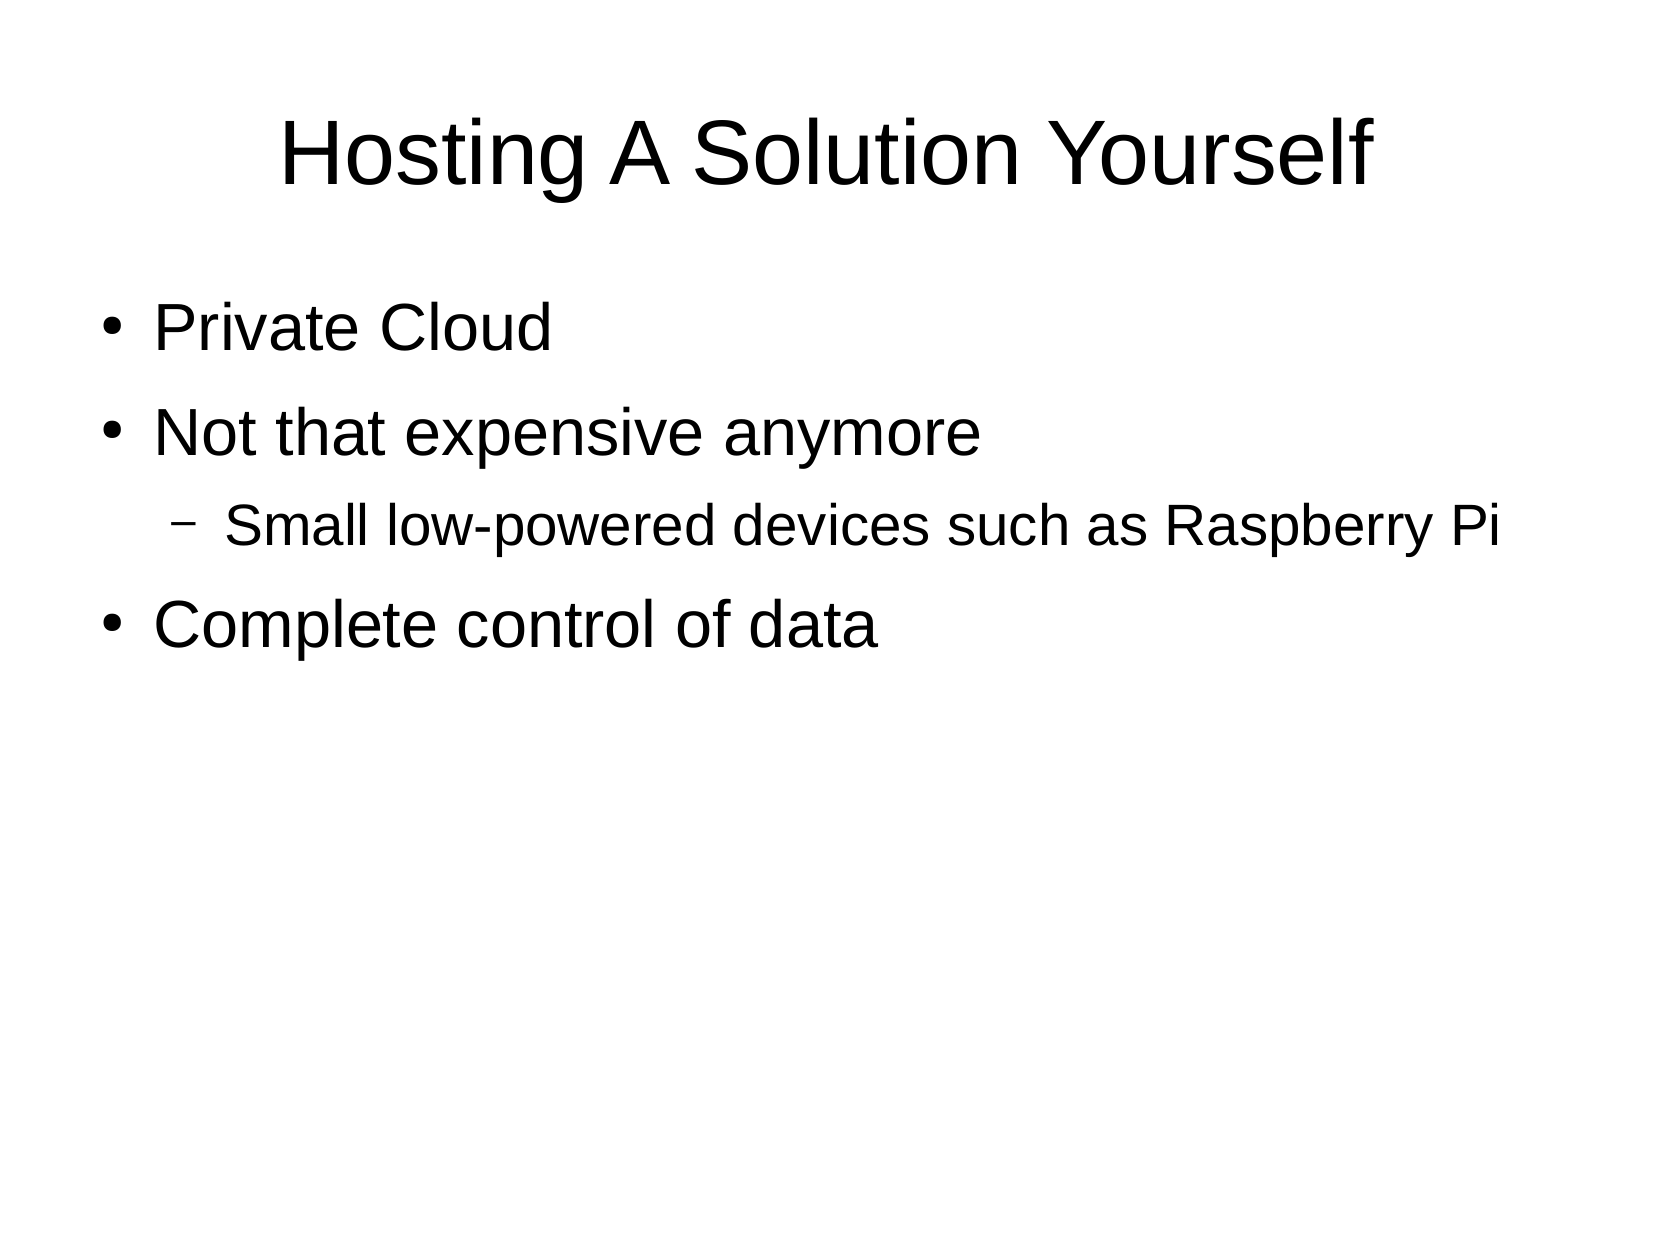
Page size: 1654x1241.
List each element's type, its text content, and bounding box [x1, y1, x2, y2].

title Hosting A Solution Yourself [82, 49, 1571, 257]
list Private Cloud Not that expensive anymore Small low-powered devices such as Raspberry Pi Complete control of data [82, 290, 1571, 1010]
